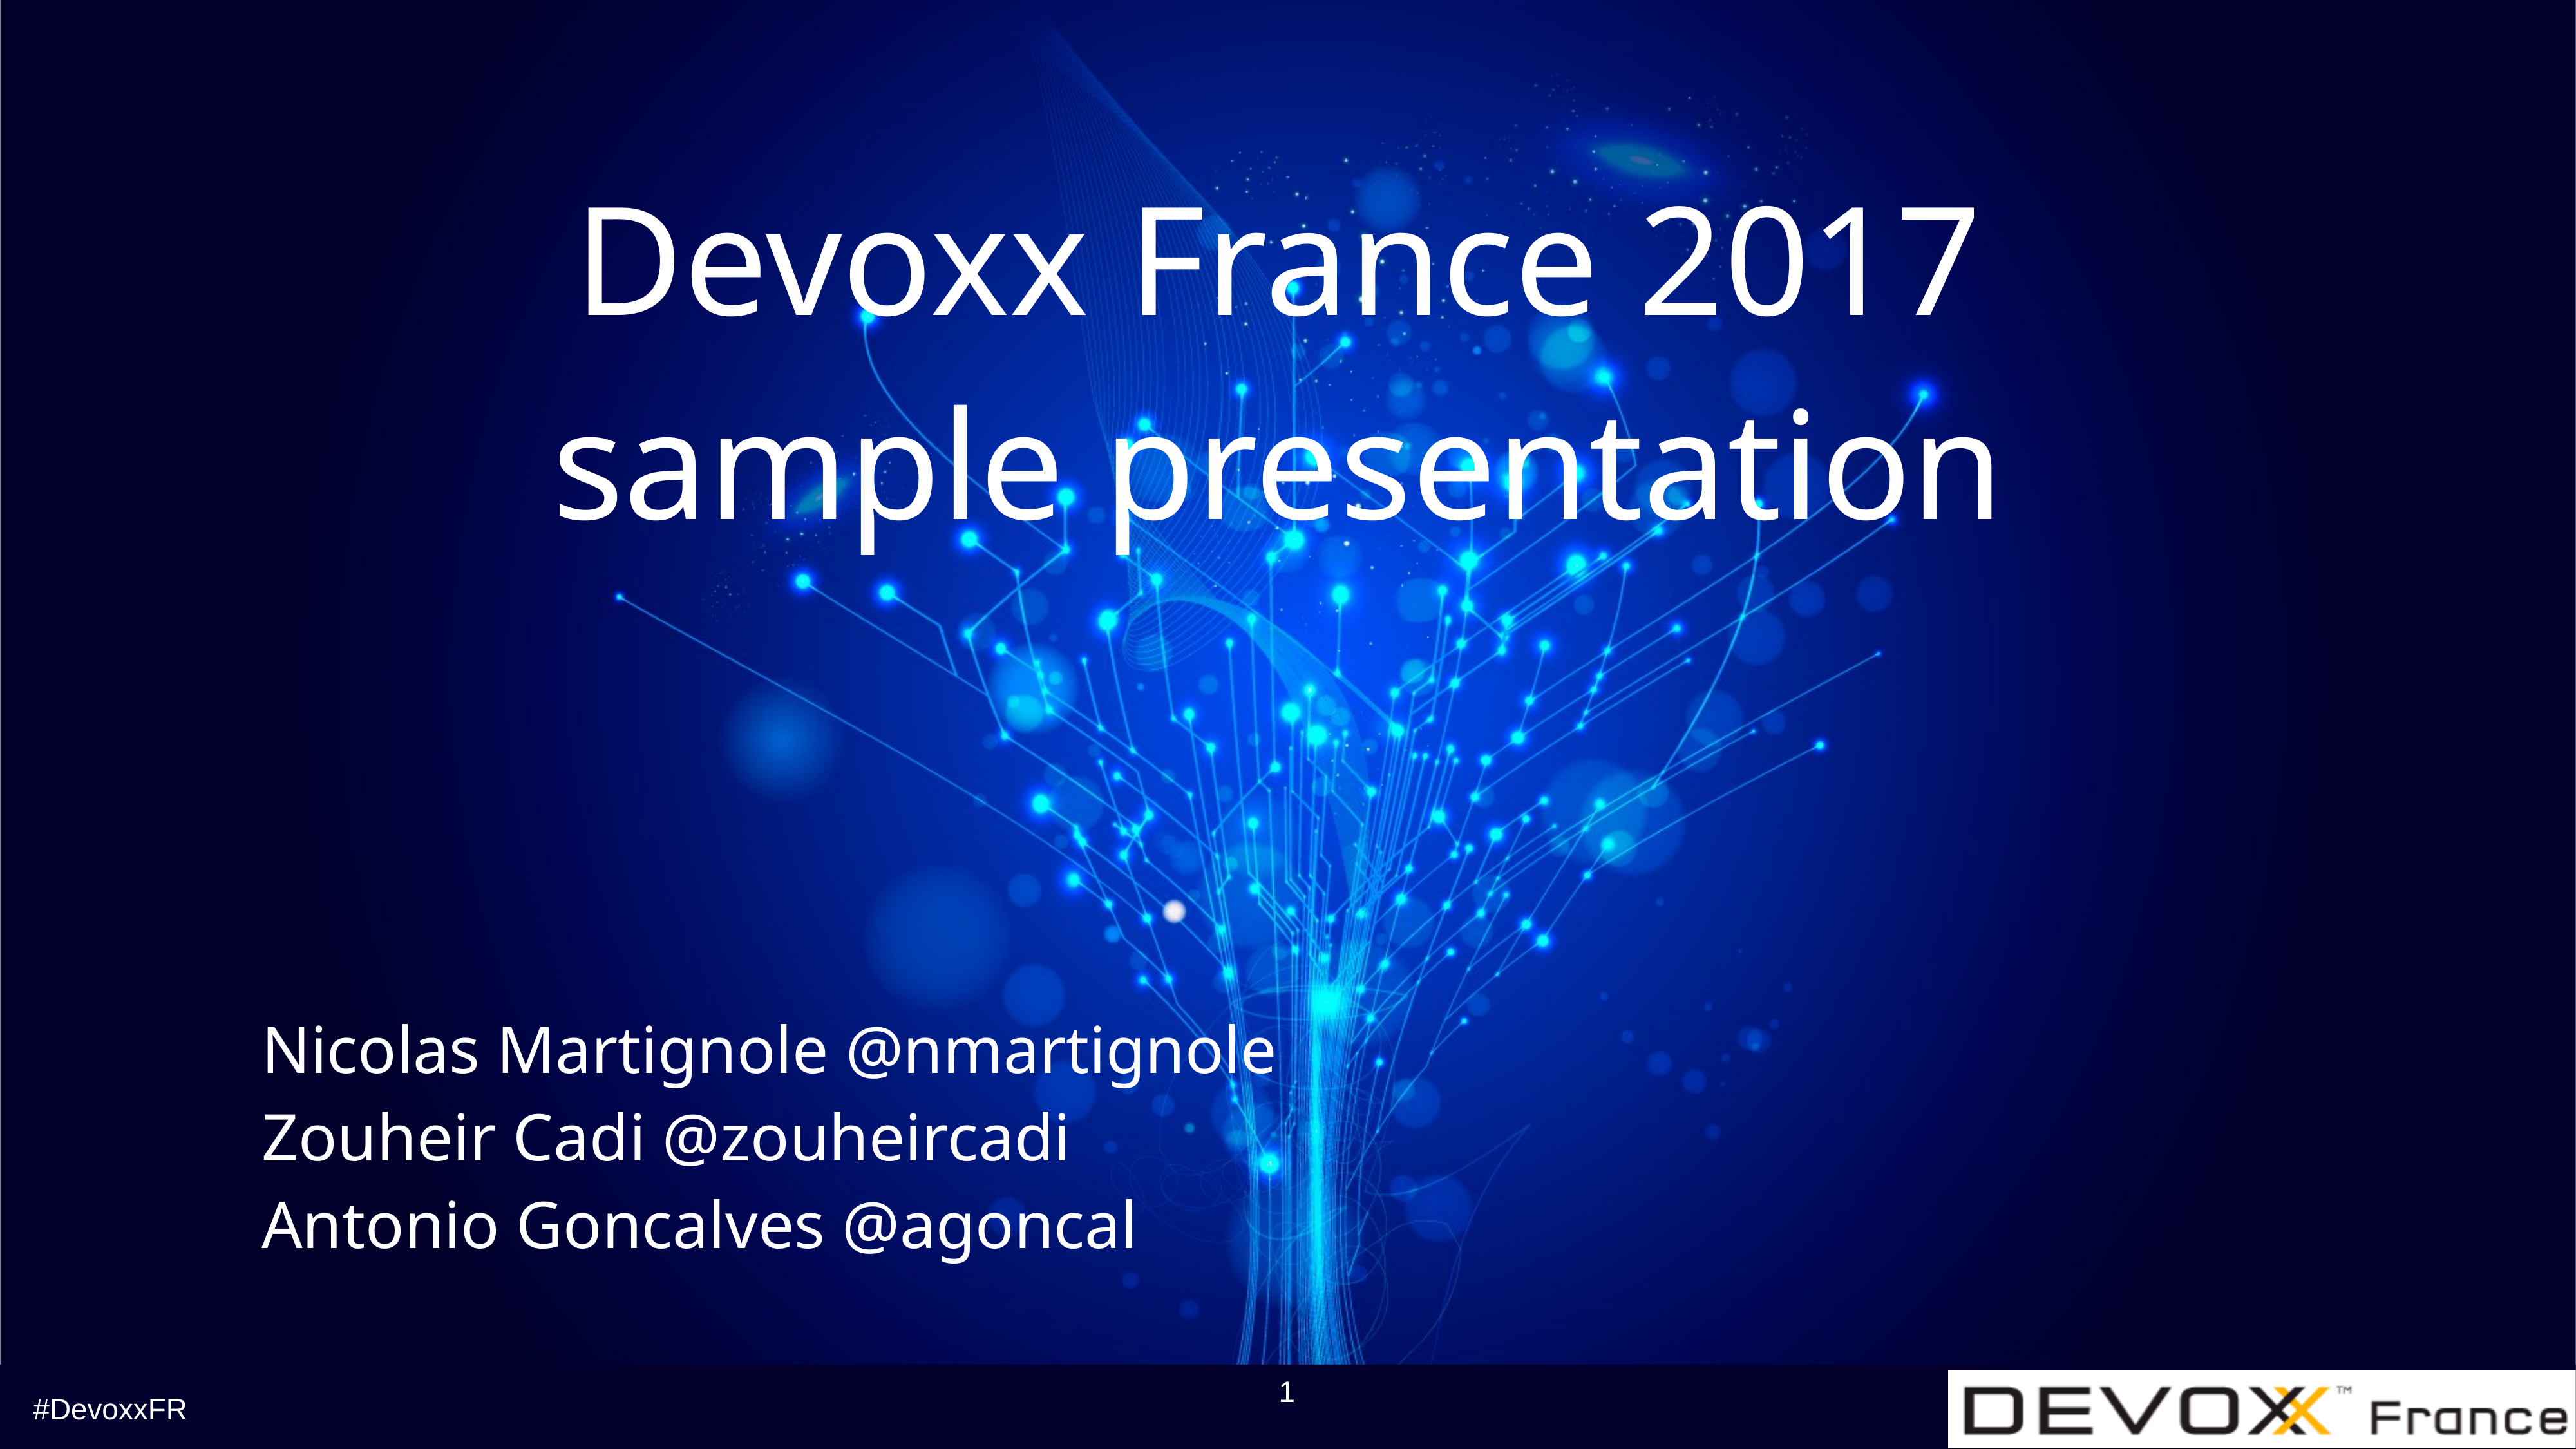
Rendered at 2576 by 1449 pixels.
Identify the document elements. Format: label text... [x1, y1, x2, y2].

subtitle Nicolas Martignole @nmartignole Zouheir Cadi @zouheircadi Antonio Goncalves @agoncal [261, 985, 1817, 1286]
slide_number 1 [1273, 1375, 1301, 1427]
title Devoxx France 2017 sample presentation [145, 155, 2412, 564]
picture [0, 0, 2576, 1364]
picture [1948, 1370, 2576, 1448]
